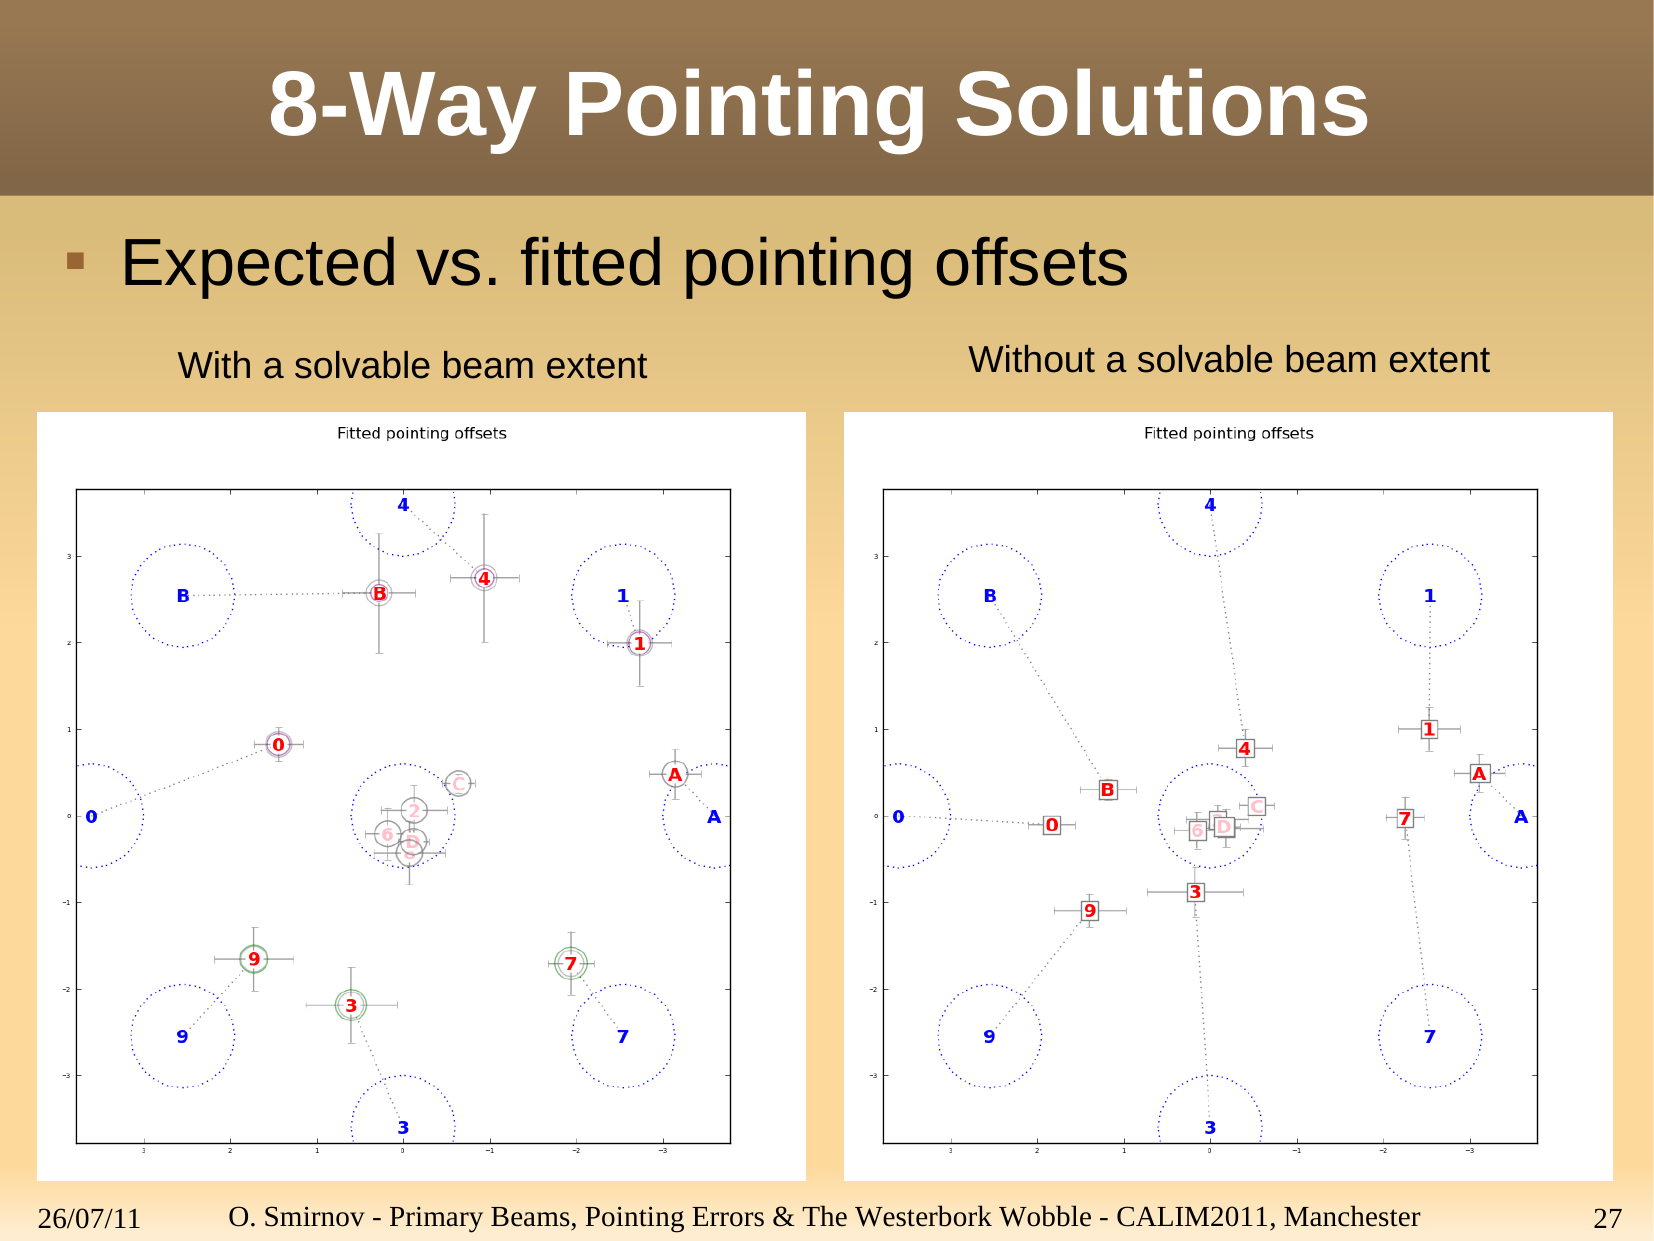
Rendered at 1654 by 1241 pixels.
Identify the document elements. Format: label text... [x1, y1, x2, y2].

text_box Without a solvable beam extent [854, 331, 1605, 389]
picture [0, 0, 1654, 1241]
title 8-Way Pointing Solutions [76, 7, 1565, 200]
list Expected vs. fitted pointing offsets [49, 225, 1538, 1029]
text_box With a solvable beam extent [37, 337, 788, 395]
